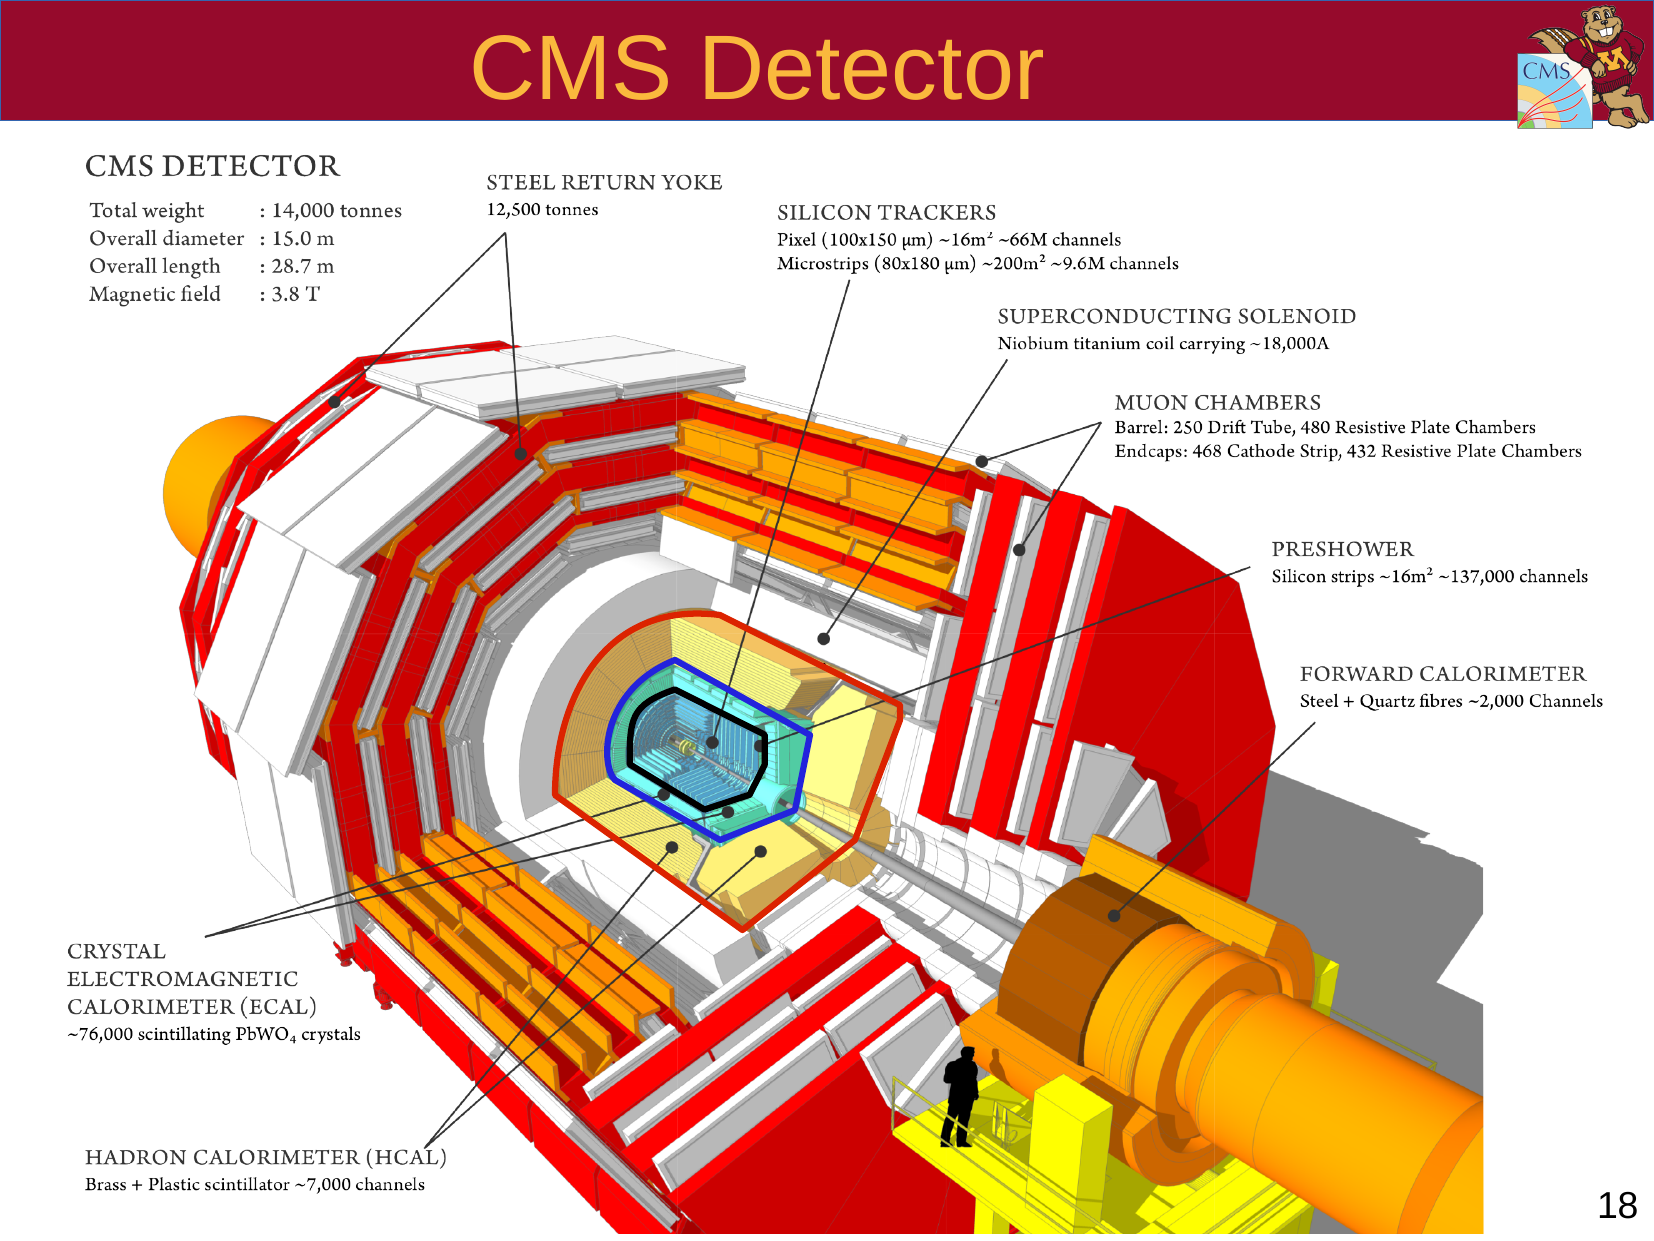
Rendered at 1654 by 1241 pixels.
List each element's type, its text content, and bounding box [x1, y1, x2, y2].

title CMS Detector [0, 15, 1516, 121]
picture [36, 0, 1652, 1234]
